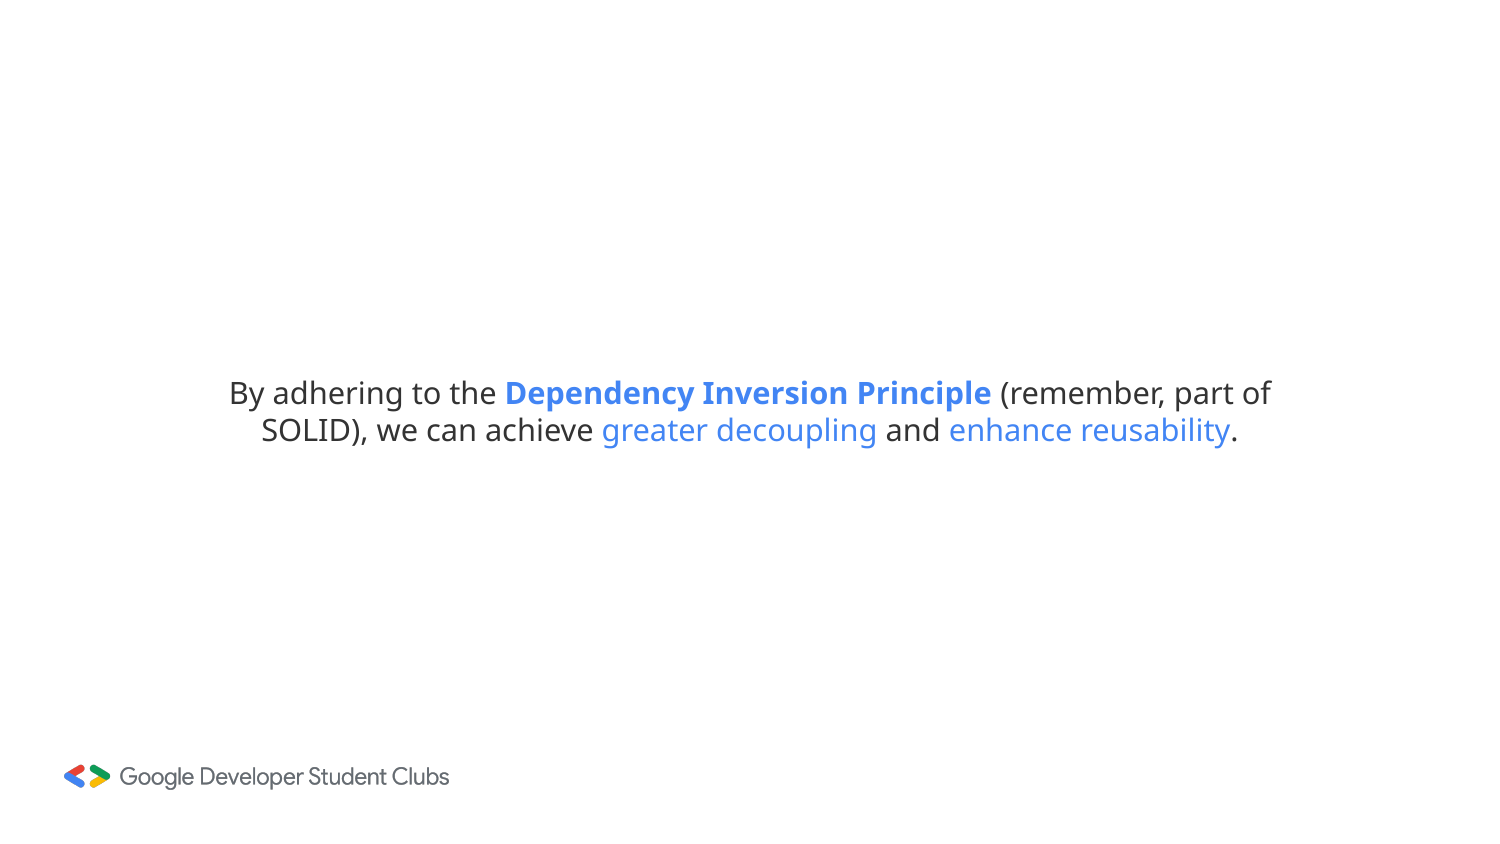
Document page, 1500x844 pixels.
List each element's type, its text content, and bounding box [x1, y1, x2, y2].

title By adhering to the Dependency Inversion Principle (remember, part of SOLID), we can achieve greater decoupling and enhance reusability. [170, 358, 1330, 488]
picture [77, 762, 375, 790]
